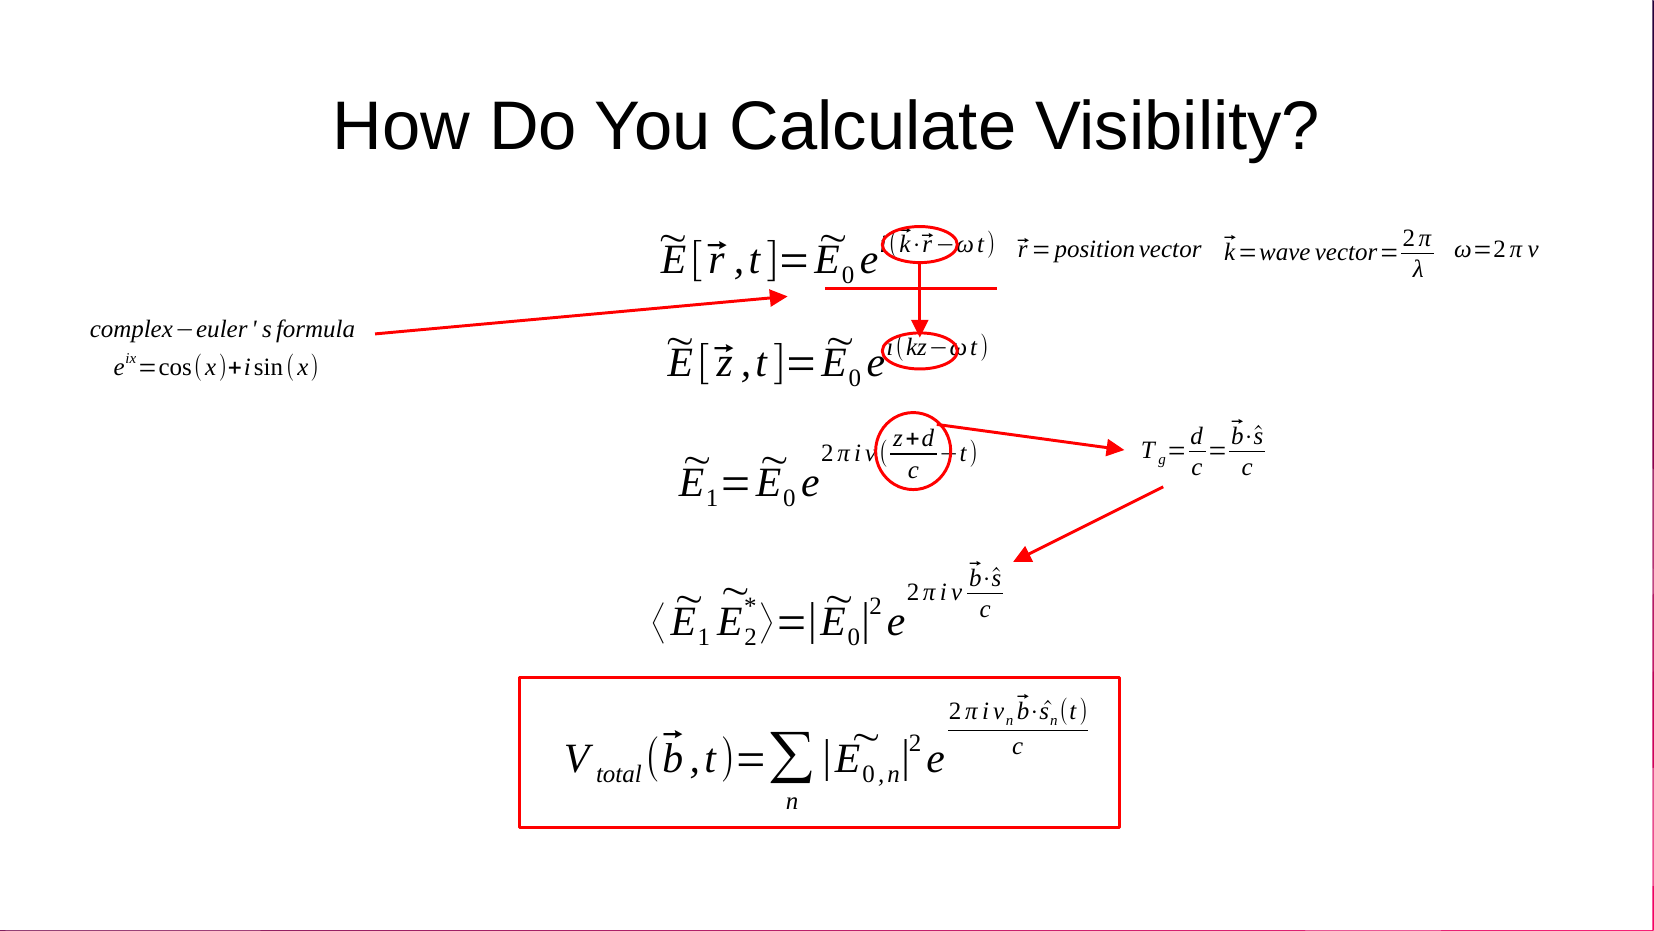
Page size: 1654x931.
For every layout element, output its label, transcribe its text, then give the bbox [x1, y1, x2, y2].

text_box [519, 677, 1120, 828]
chart [1223, 223, 1436, 283]
chart [921, 226, 996, 287]
chart [656, 226, 918, 289]
chart [1016, 235, 1203, 264]
title How Do You Calculate Visibility? [88, 44, 1565, 207]
chart [1140, 417, 1267, 482]
chart [676, 424, 978, 512]
text_box [875, 412, 951, 490]
chart [663, 332, 989, 392]
chart [650, 559, 1005, 651]
chart [952, 424, 978, 428]
chart [89, 314, 356, 343]
chart [112, 350, 319, 384]
chart [1453, 235, 1540, 264]
text_box [882, 226, 958, 263]
text_box [882, 332, 958, 369]
